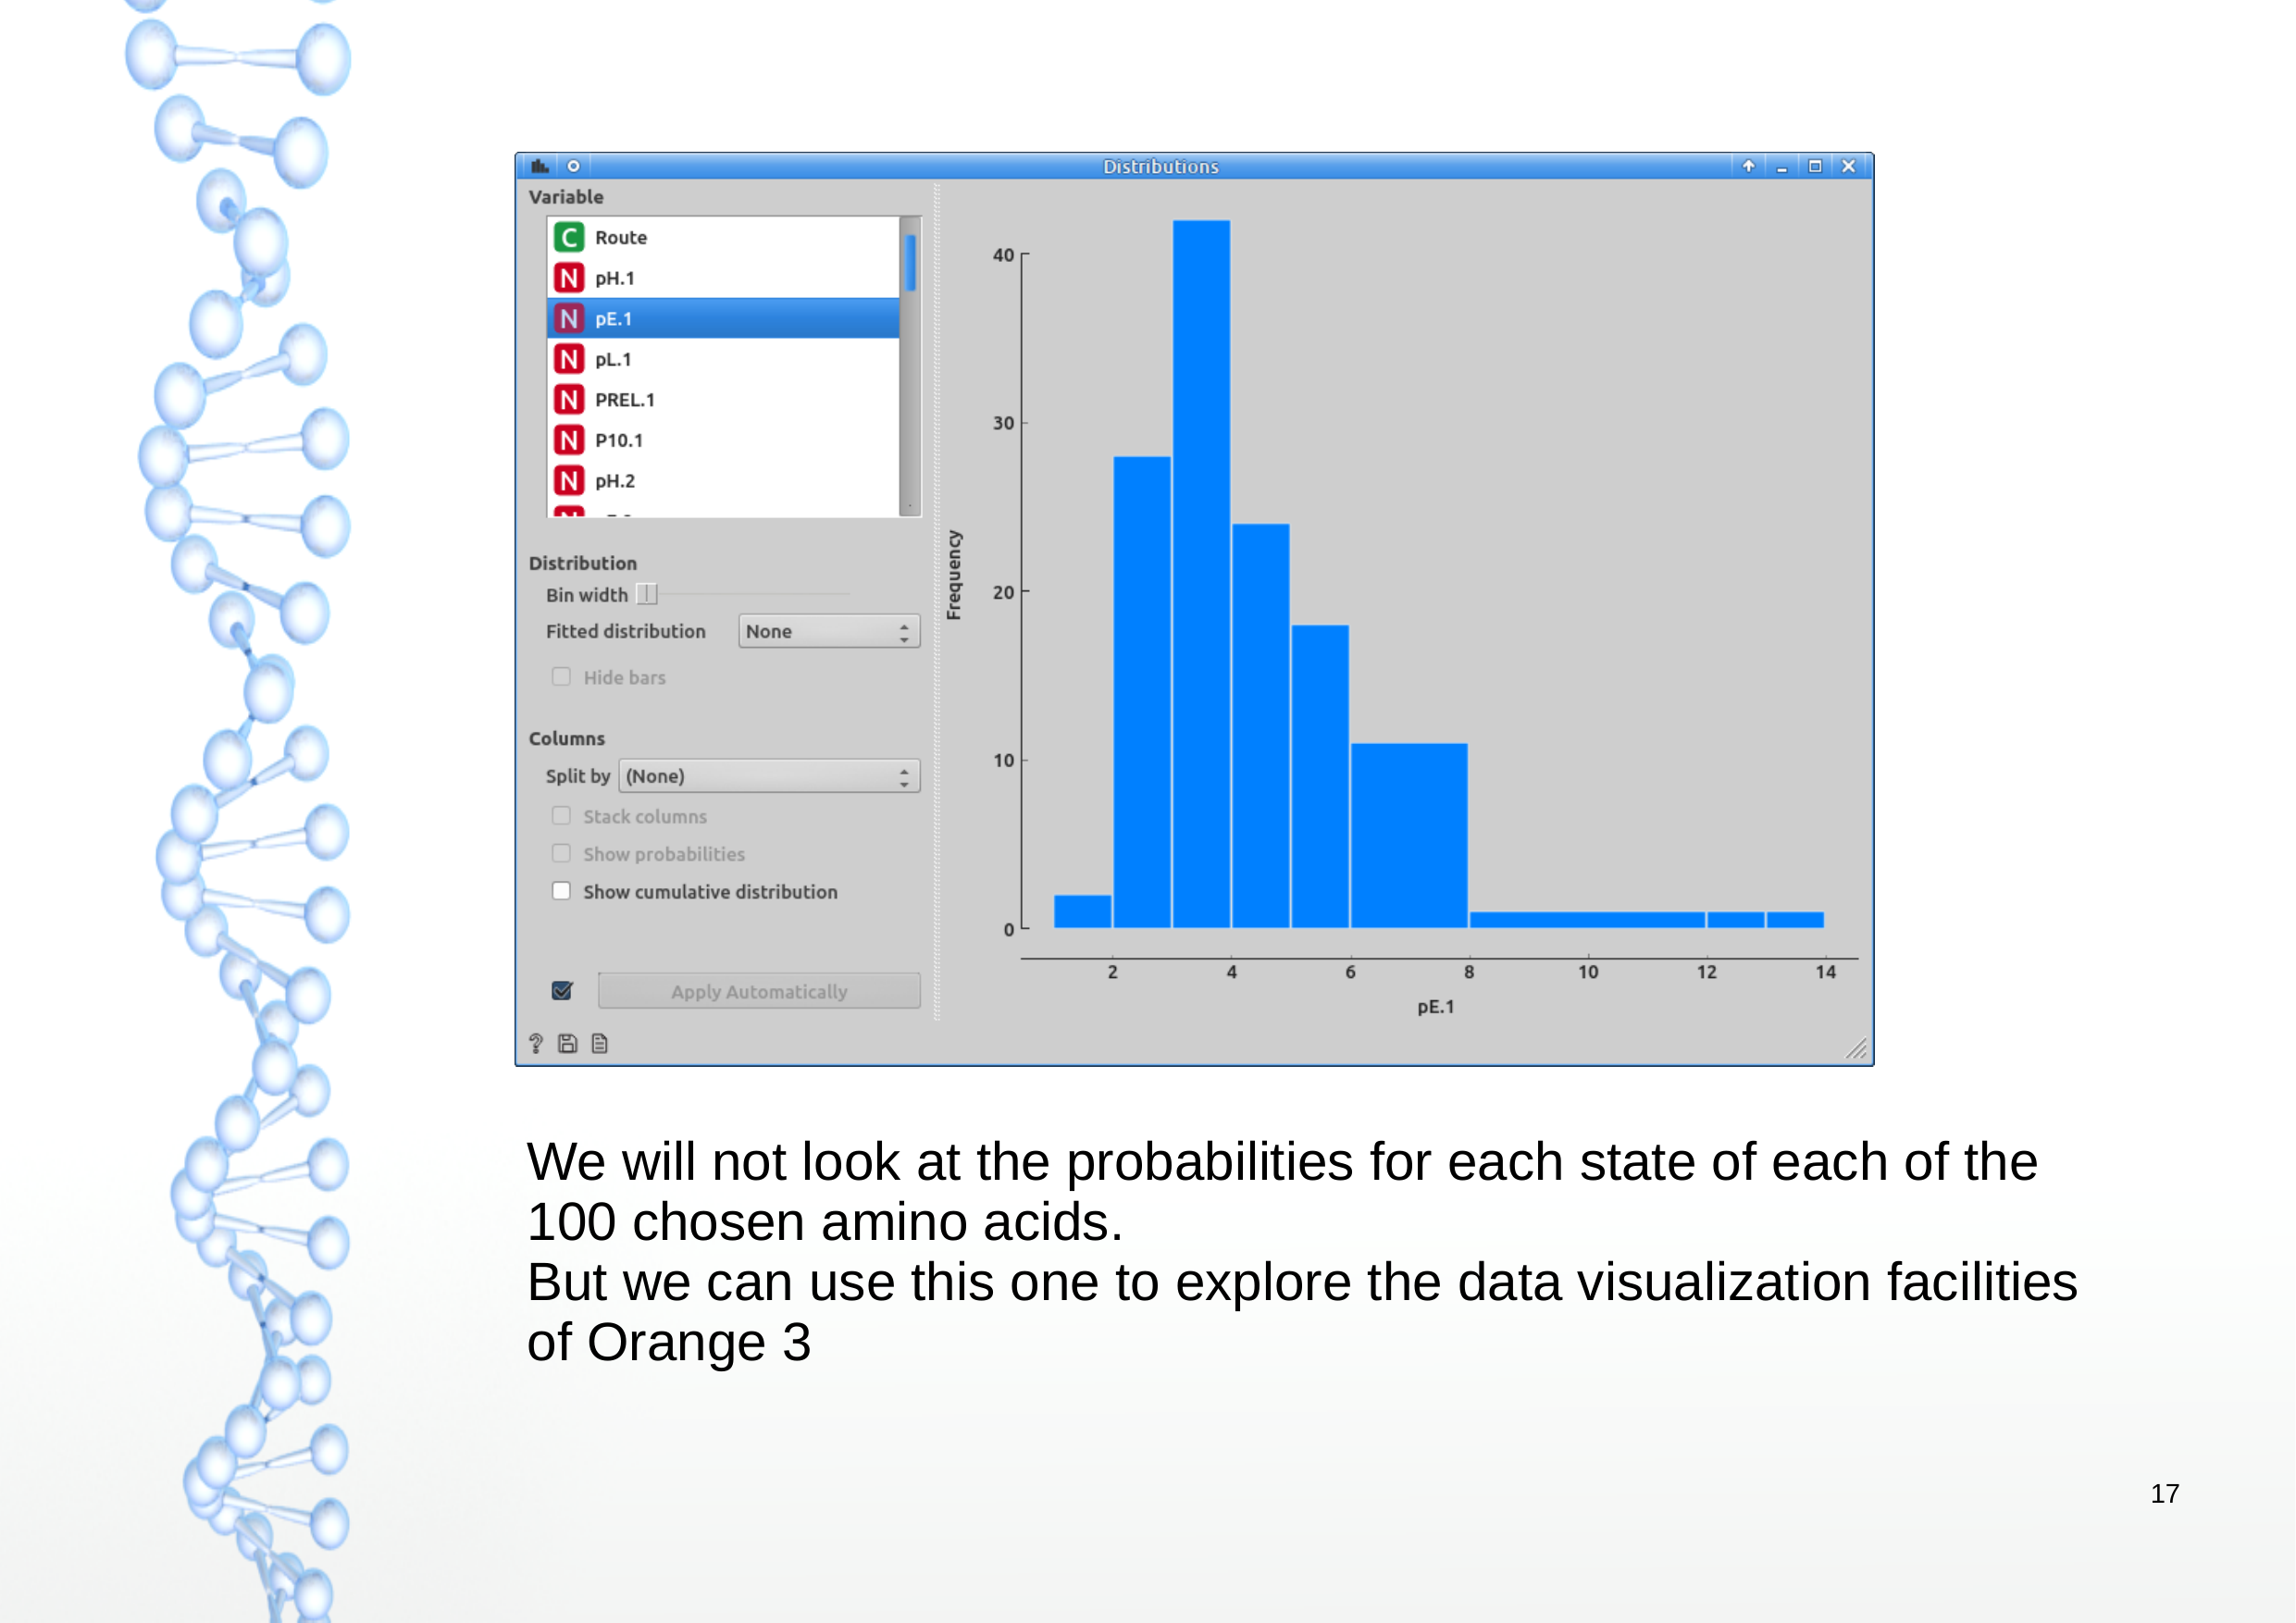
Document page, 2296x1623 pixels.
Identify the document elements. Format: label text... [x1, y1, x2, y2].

picture [0, 0, 2296, 1623]
text_box We will not look at the probabilities for each state of each of the 100 chosen amino acids. But we can use this one to explore the data visualization facilities of Orange 3 [514, 1124, 2097, 1379]
